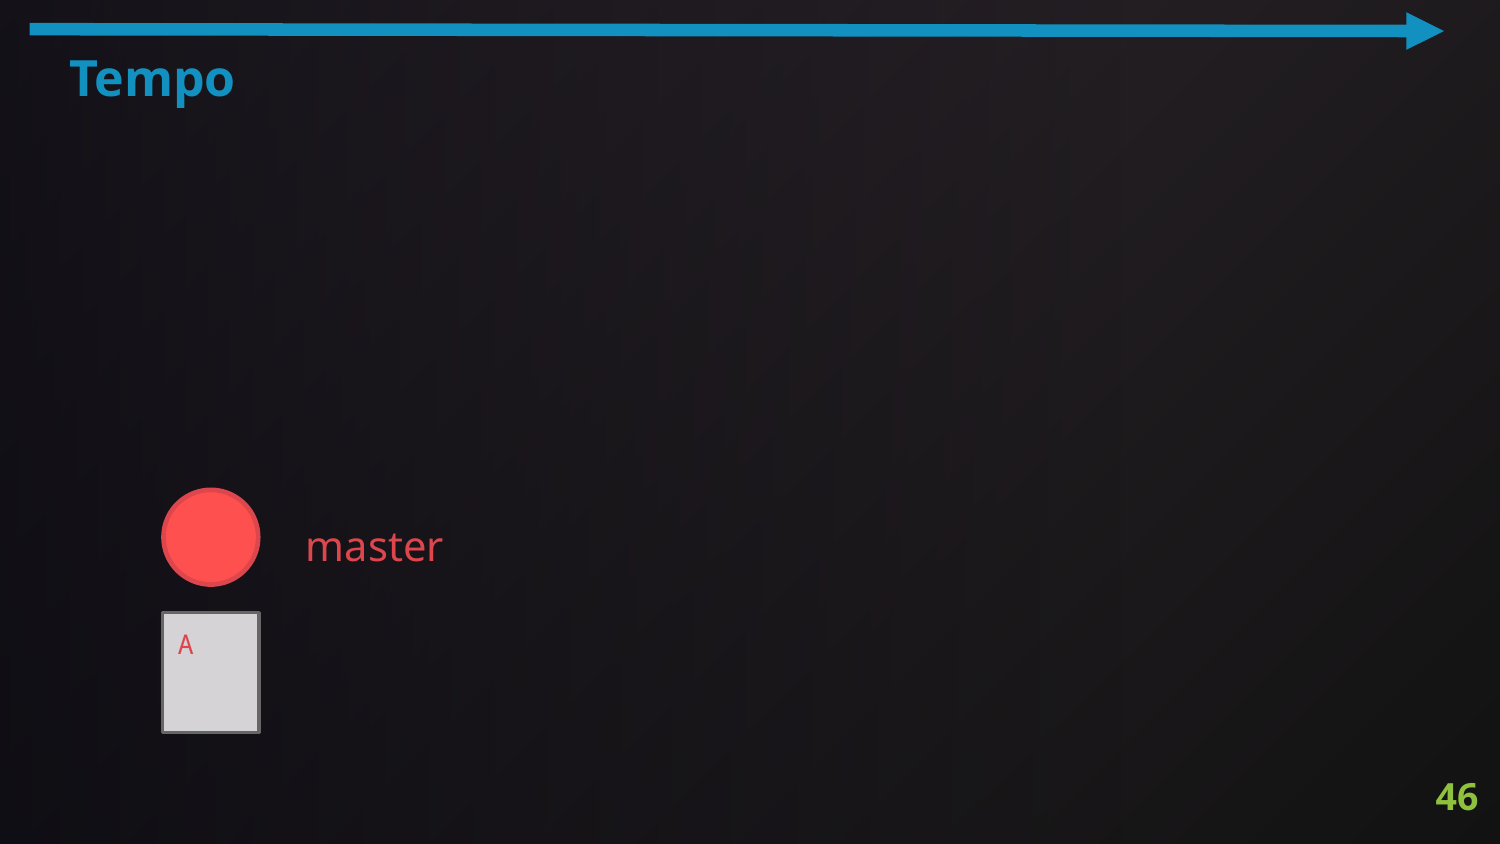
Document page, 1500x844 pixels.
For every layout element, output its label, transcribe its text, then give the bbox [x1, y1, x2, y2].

text_box A [162, 612, 259, 733]
text_box master [290, 504, 578, 570]
slide_number <number> [1407, 752, 1494, 844]
text_box [163, 489, 259, 585]
text_box Tempo [54, 31, 623, 138]
